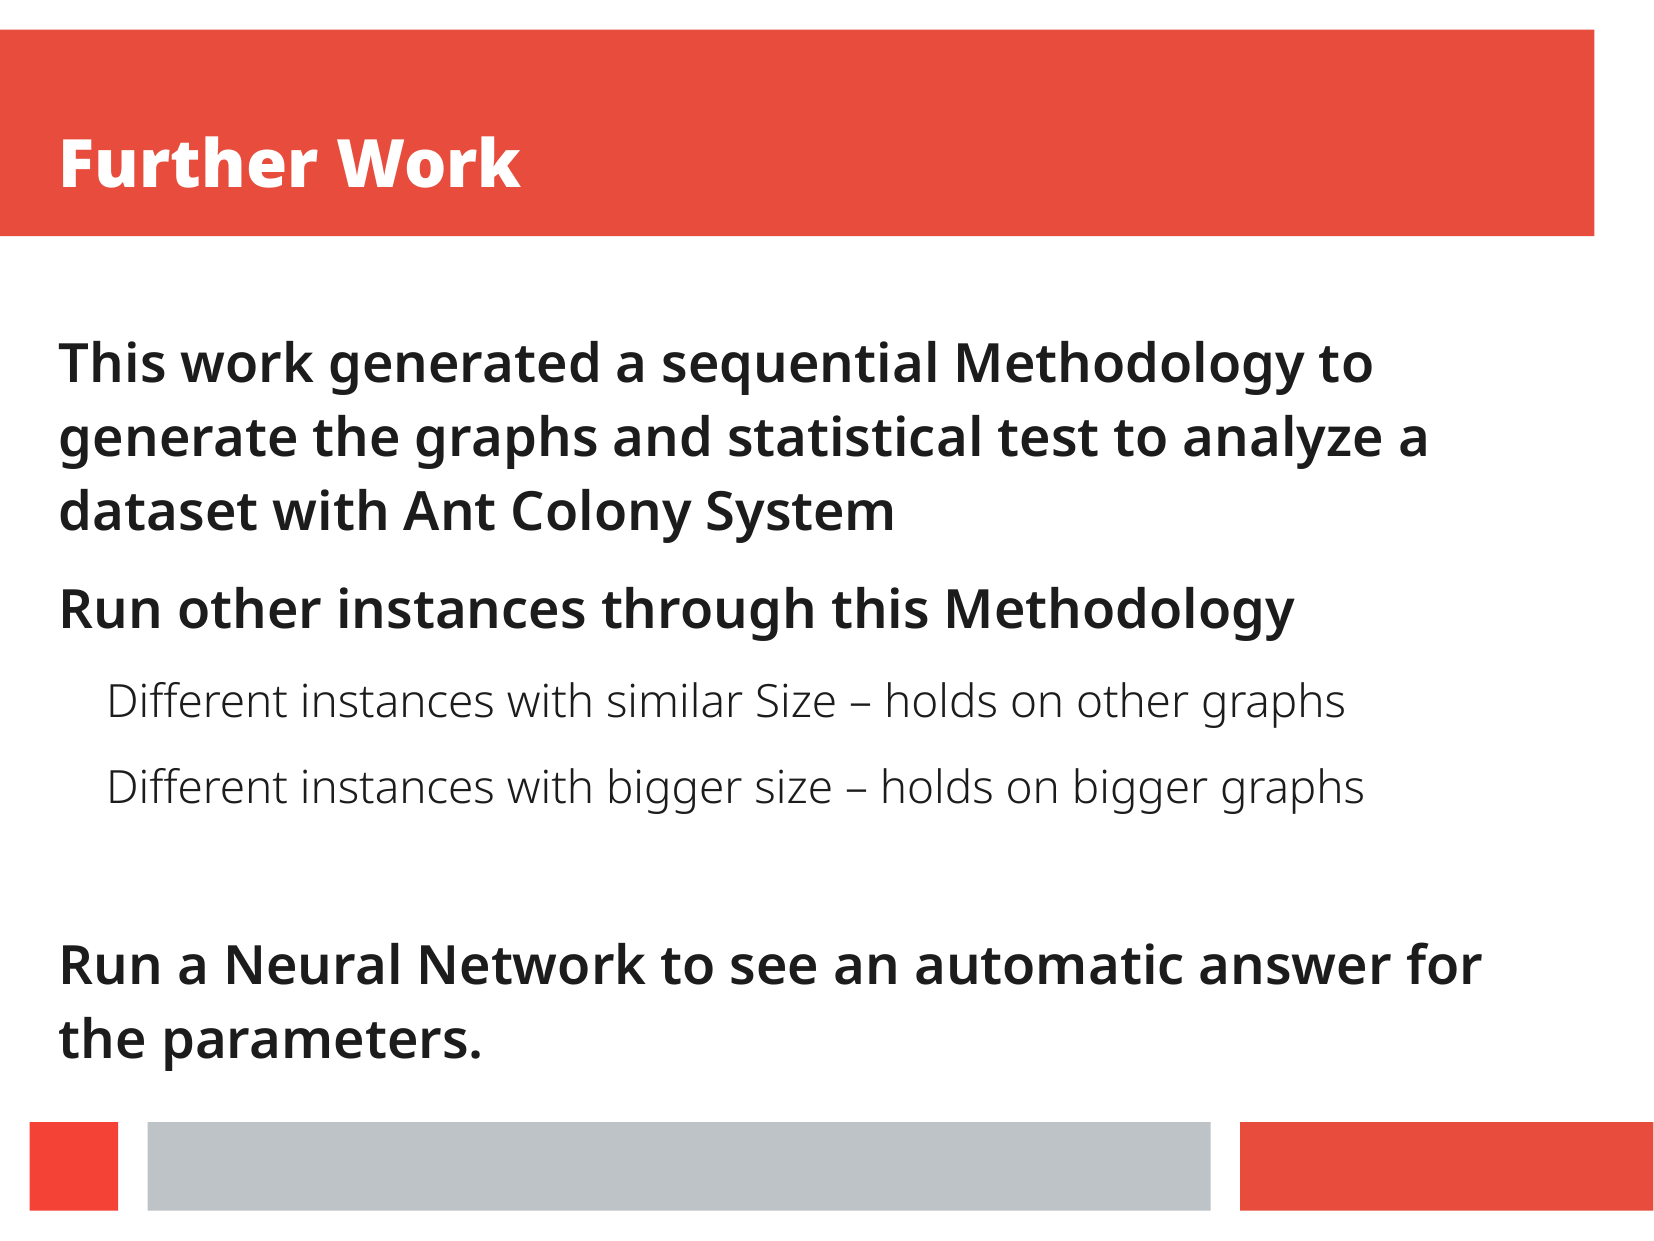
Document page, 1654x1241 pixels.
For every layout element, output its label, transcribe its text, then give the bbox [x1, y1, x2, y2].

list This work generated a sequential Methodology to generate the graphs and statistical test to analyze a dataset with Ant Colony System Run other instances through this Methodology Different instances with similar Size – holds on other graphs Different instances with bigger size – holds on bigger graphs Run a Neural Network to see an automatic answer for the parameters. [59, 324, 1565, 1093]
title Further Work [59, 59, 1595, 207]
